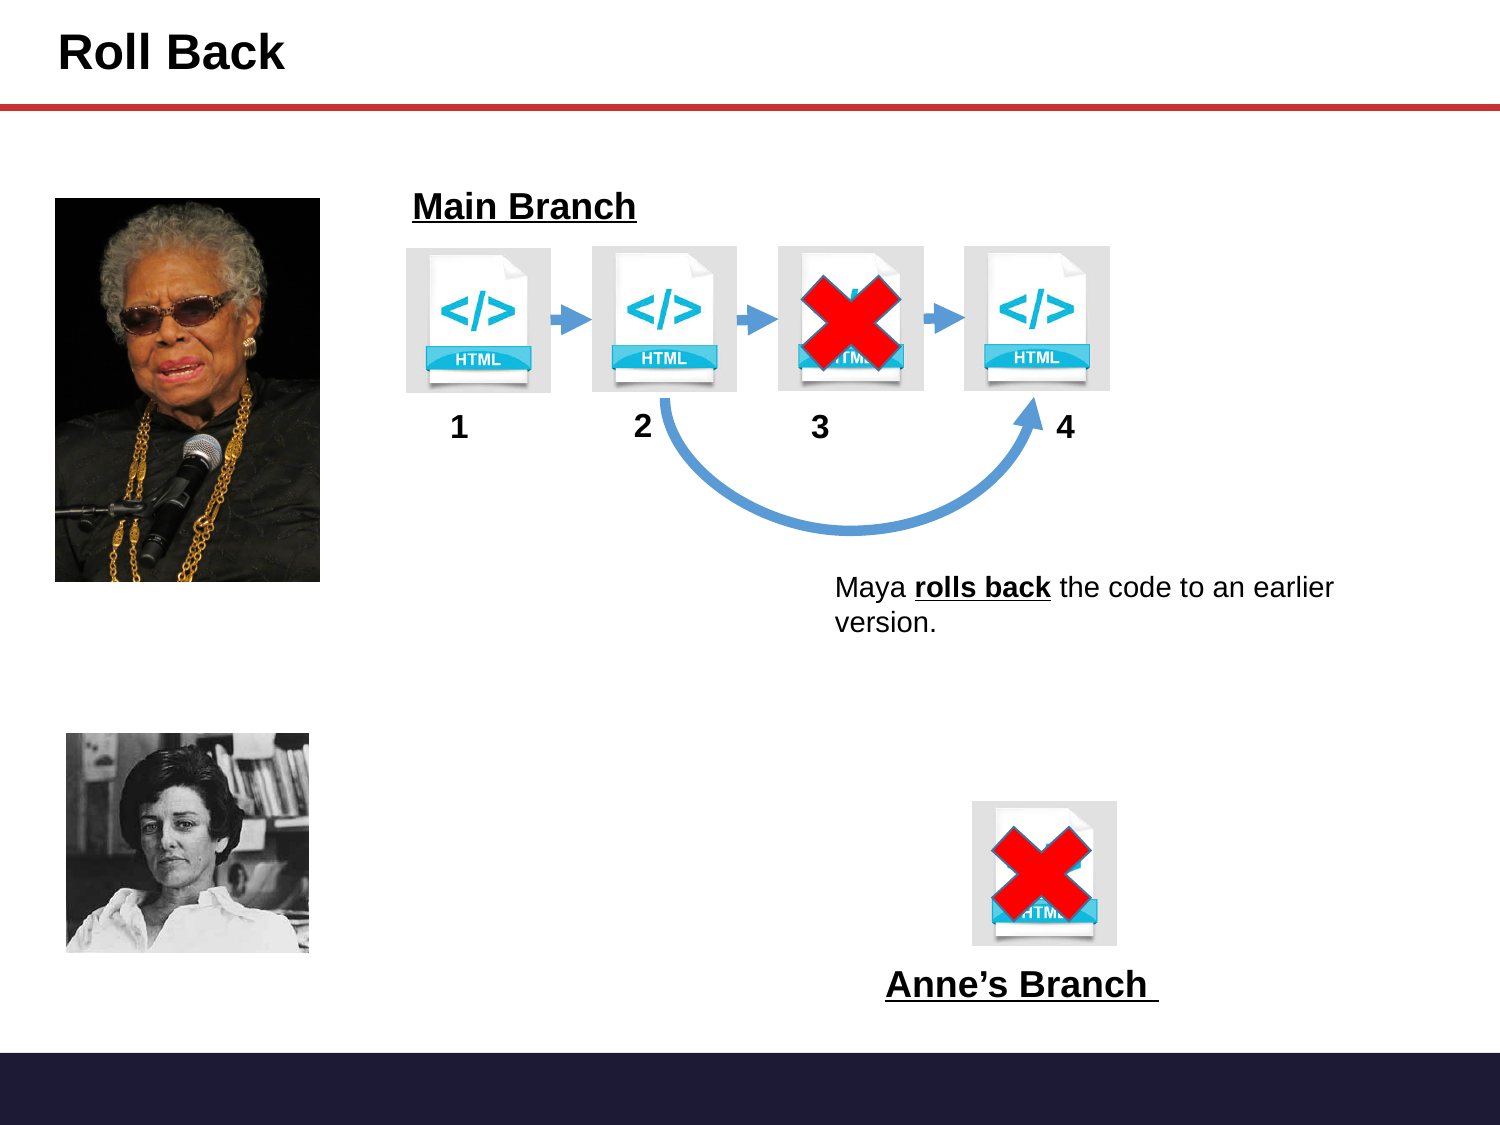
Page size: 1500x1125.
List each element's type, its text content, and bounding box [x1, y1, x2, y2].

text_box Anne’s Branch [877, 952, 1167, 1013]
text_box Maya rolls back the code to an earlier version. [827, 561, 1350, 647]
picture [592, 246, 737, 392]
text_box 3 [803, 398, 838, 454]
picture [778, 246, 924, 392]
picture [55, 198, 320, 582]
picture [964, 246, 1110, 392]
text_box Main Branch [404, 174, 646, 235]
text_box 4 [1048, 397, 1083, 453]
picture [972, 801, 1117, 946]
picture [66, 733, 309, 953]
text_box 1 [442, 397, 477, 453]
title Roll Back [50, 0, 1206, 108]
text_box [992, 827, 1091, 922]
text_box [801, 275, 901, 371]
picture [406, 248, 551, 393]
text_box 2 [626, 396, 661, 452]
